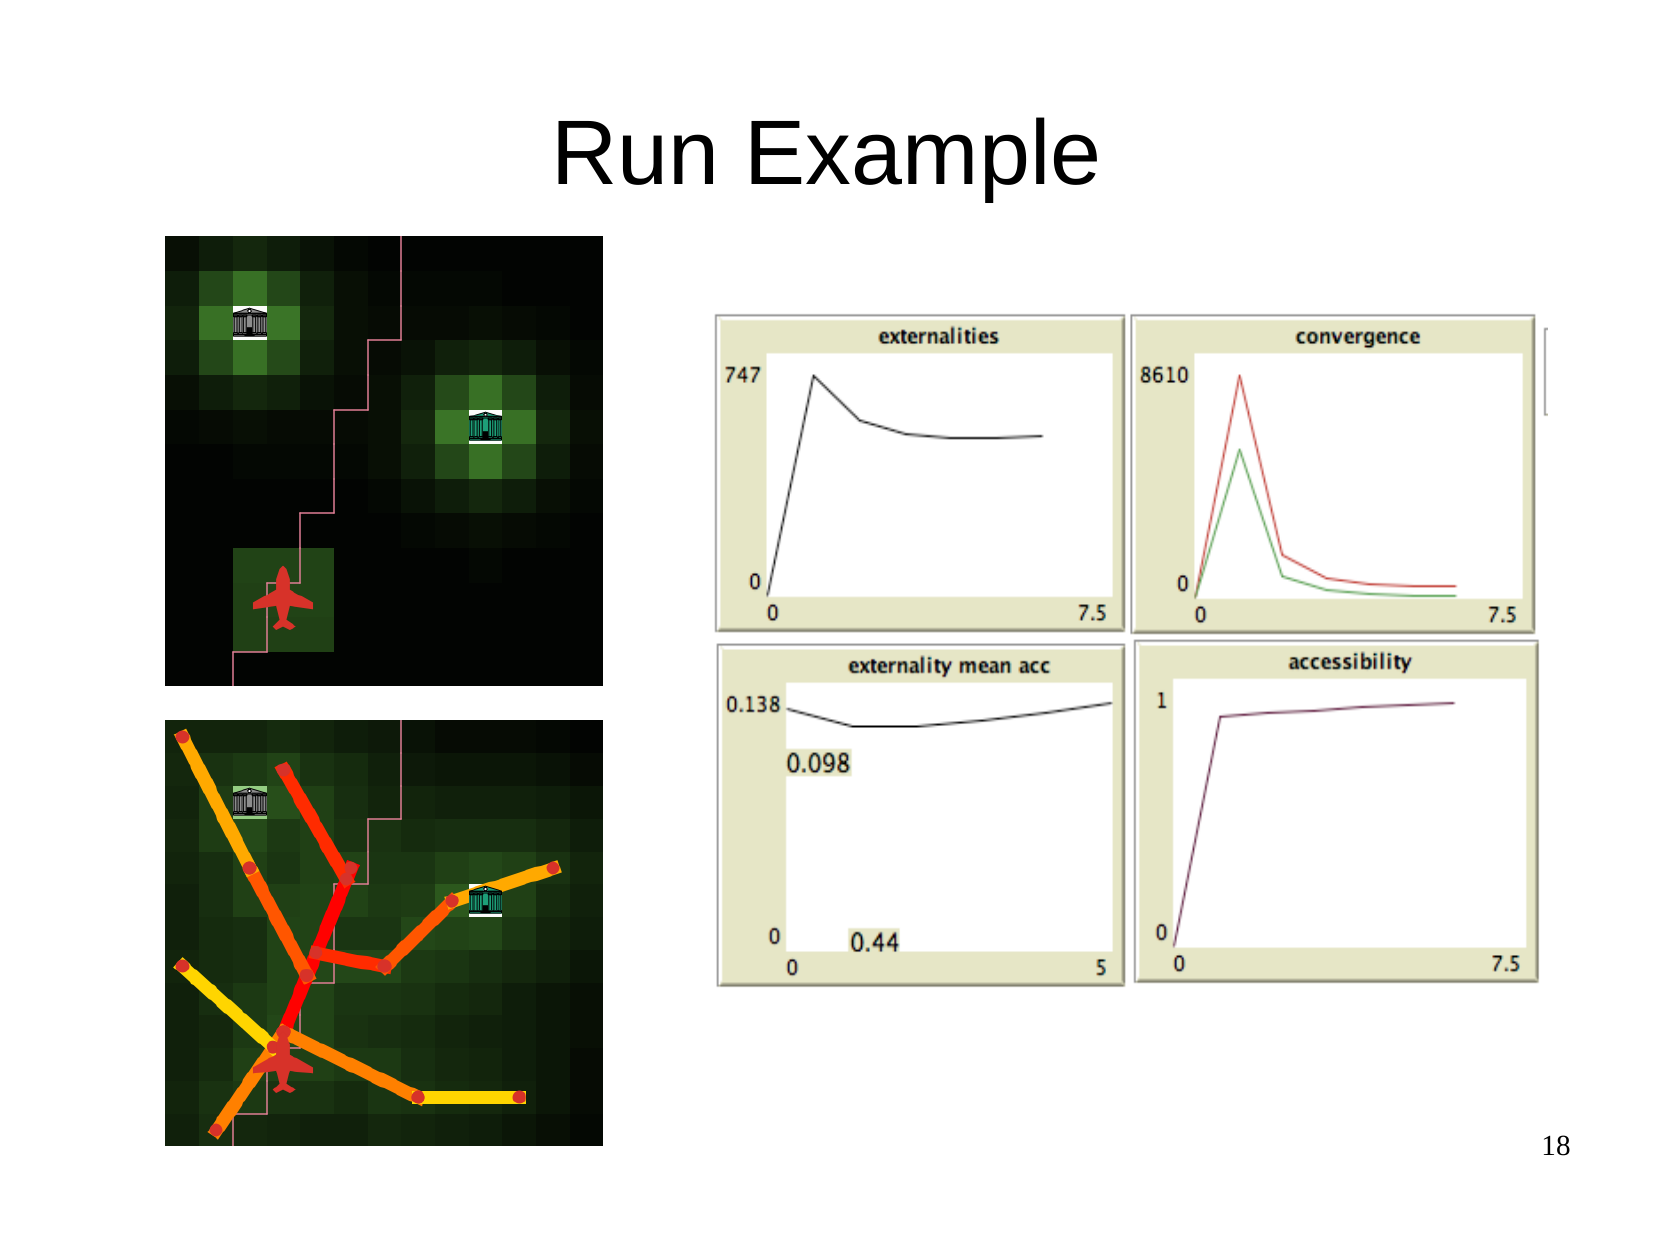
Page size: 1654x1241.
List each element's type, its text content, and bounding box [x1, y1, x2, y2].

picture [165, 236, 603, 686]
picture [165, 720, 603, 1146]
title Run Example [82, 49, 1571, 257]
picture [703, 307, 1548, 993]
